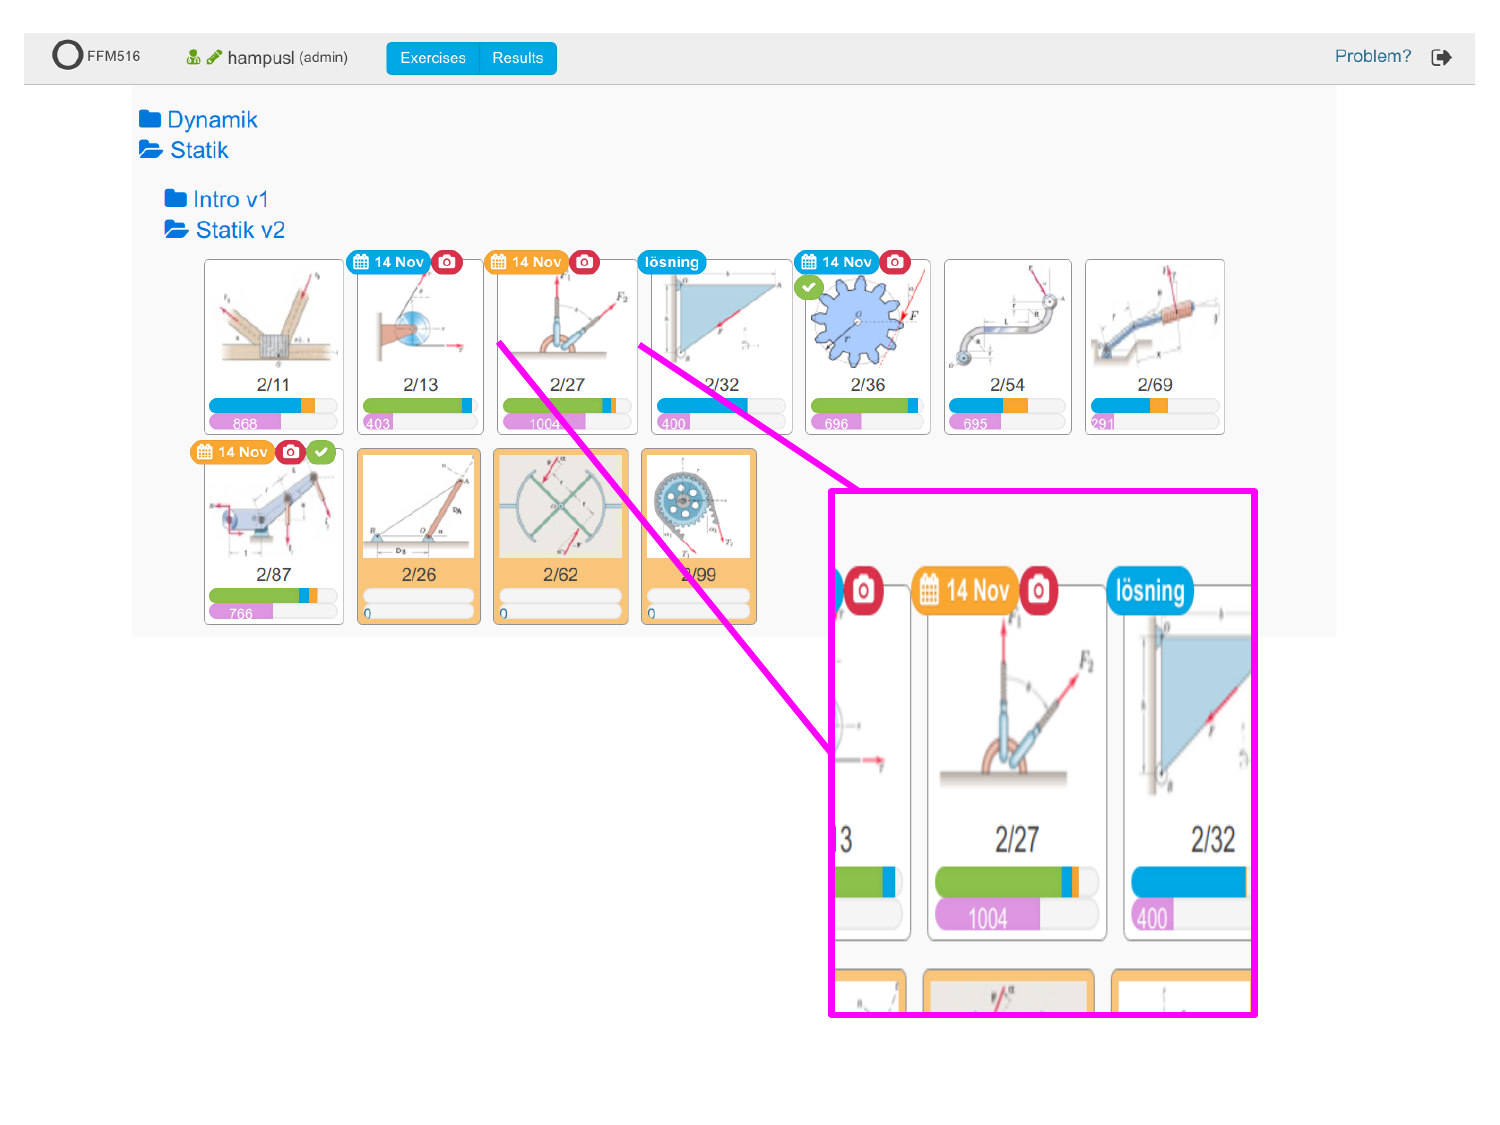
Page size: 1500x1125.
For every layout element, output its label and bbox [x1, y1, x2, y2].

picture [834, 494, 1252, 1012]
picture [24, 33, 1475, 637]
